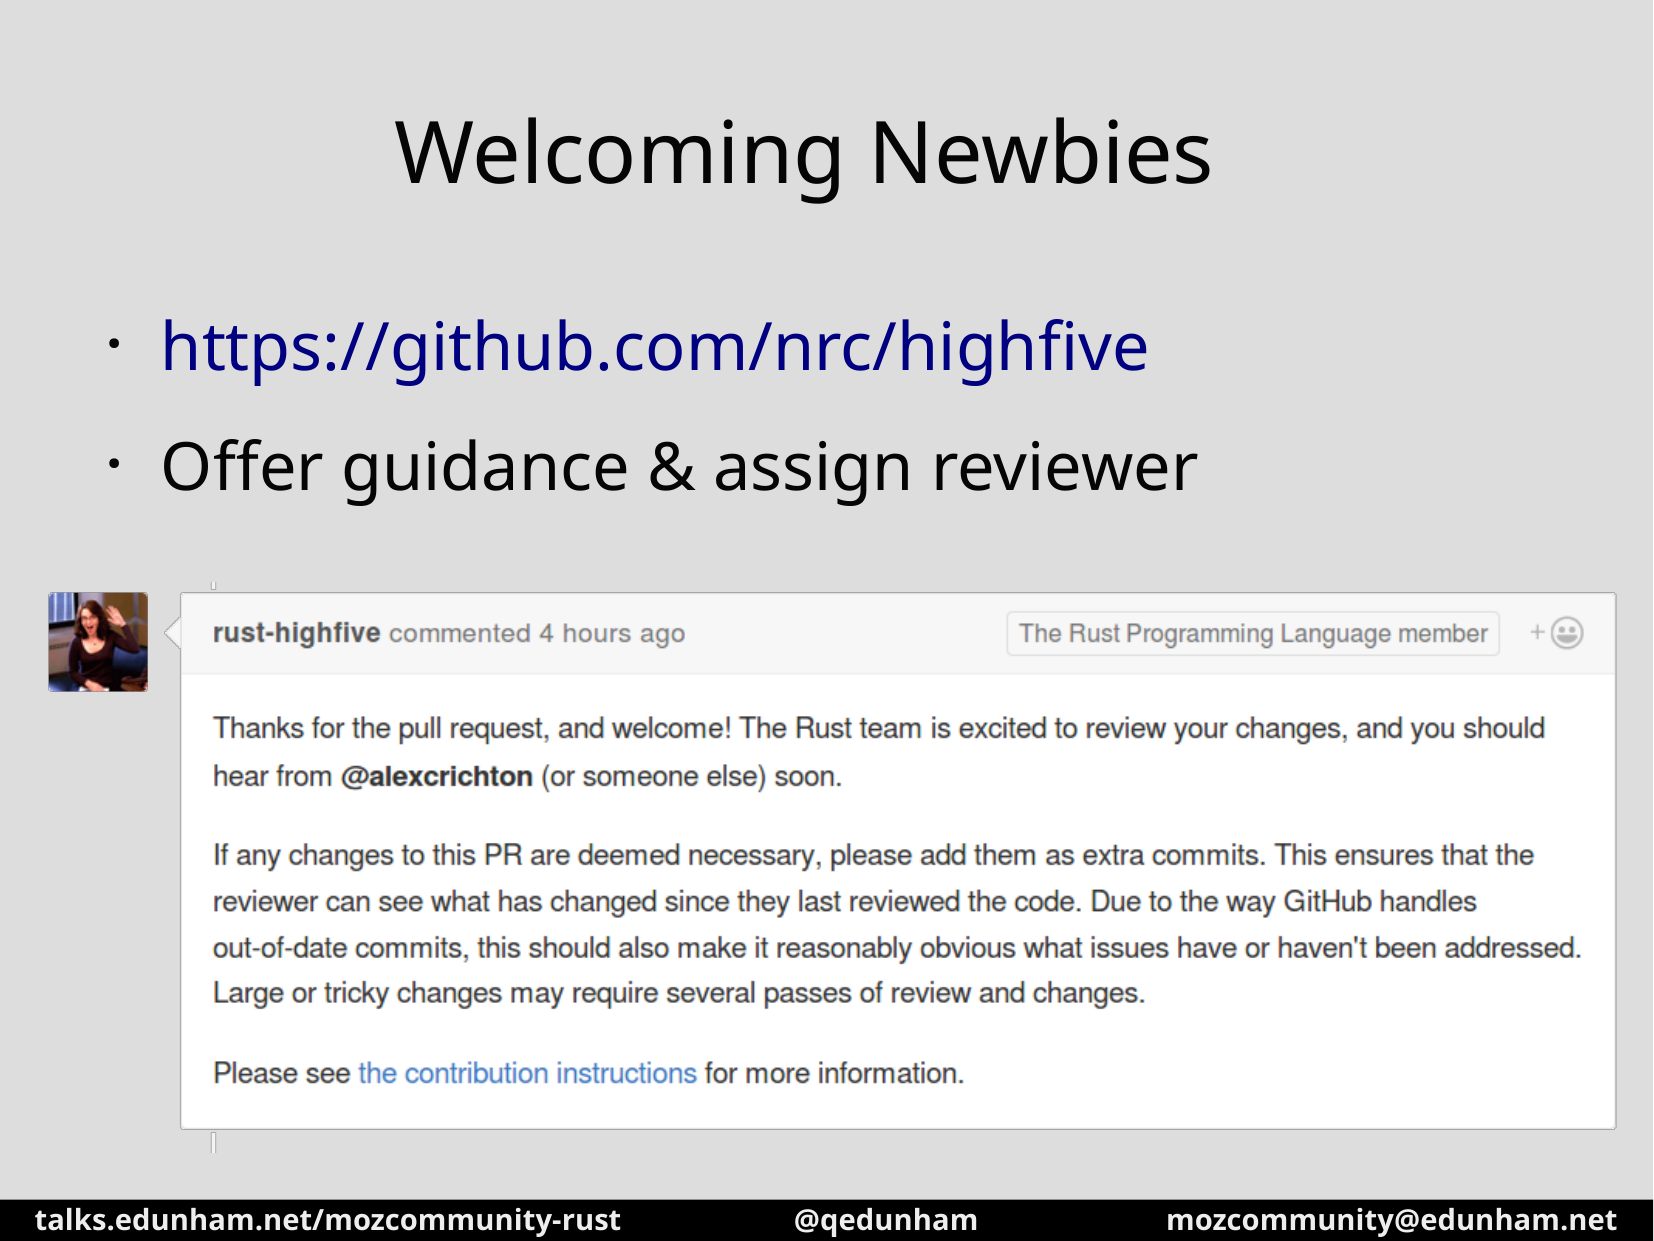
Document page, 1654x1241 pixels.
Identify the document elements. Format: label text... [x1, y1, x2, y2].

picture [0, 582, 1638, 1153]
list https://github.com/nrc/highfive Offer guidance & assign reviewer [90, 299, 1546, 582]
title Welcoming Newbies [15, 47, 1594, 253]
